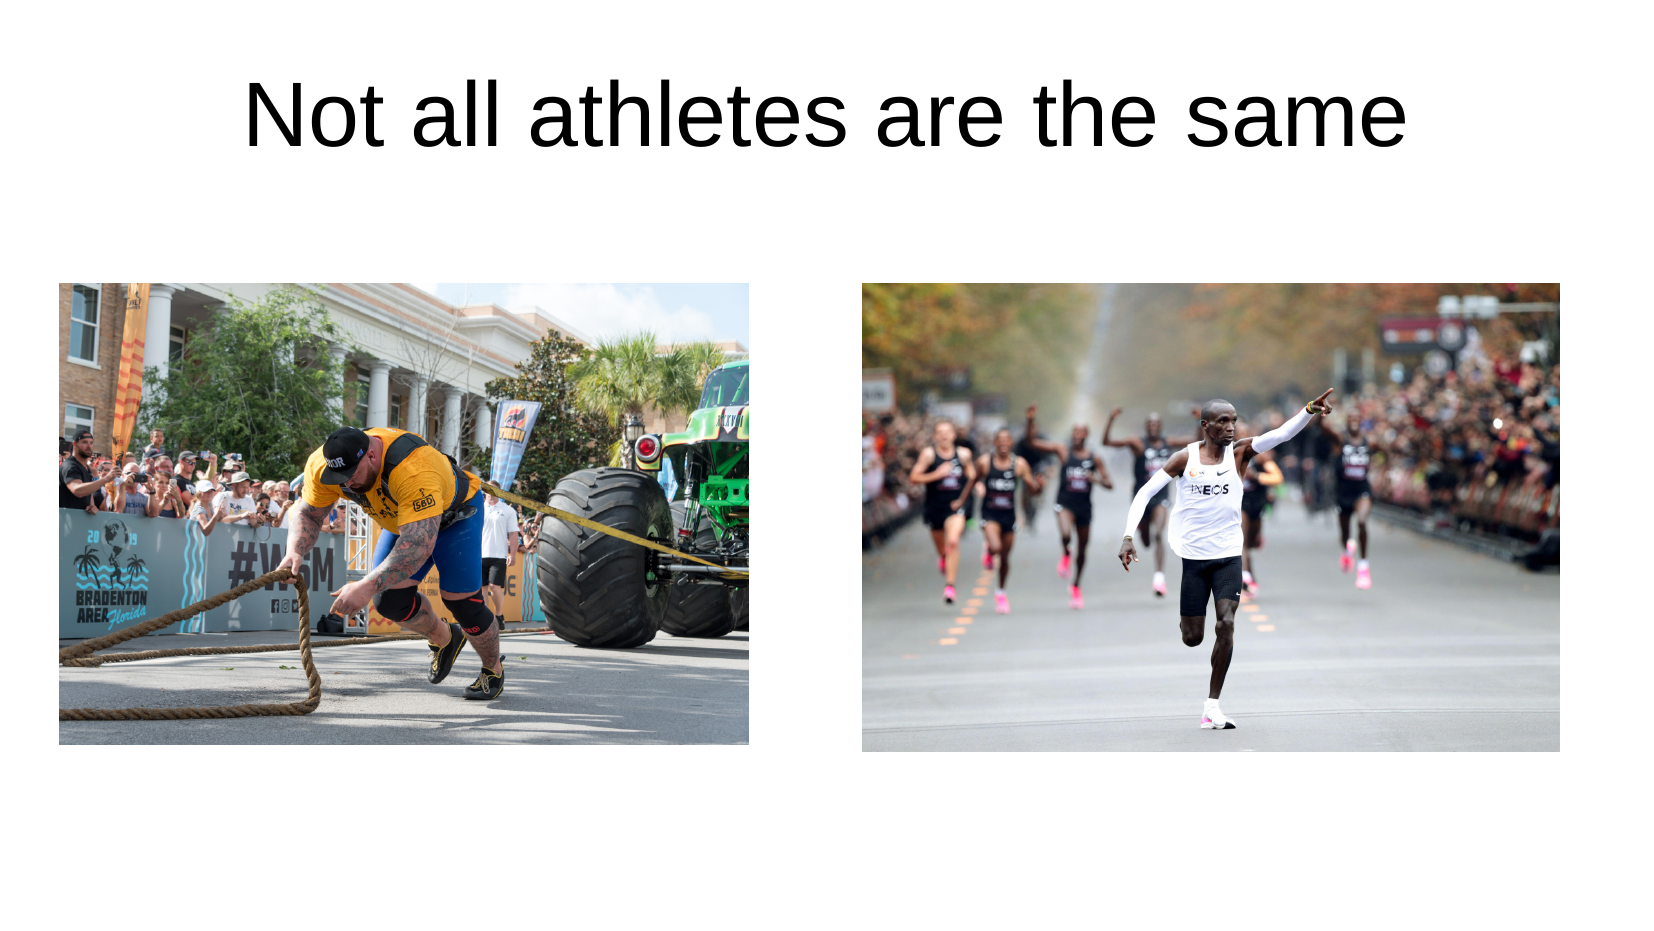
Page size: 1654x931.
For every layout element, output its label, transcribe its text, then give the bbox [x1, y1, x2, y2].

picture [59, 283, 749, 745]
picture [862, 283, 1560, 752]
title Not all athletes are the same [82, 37, 1571, 193]
